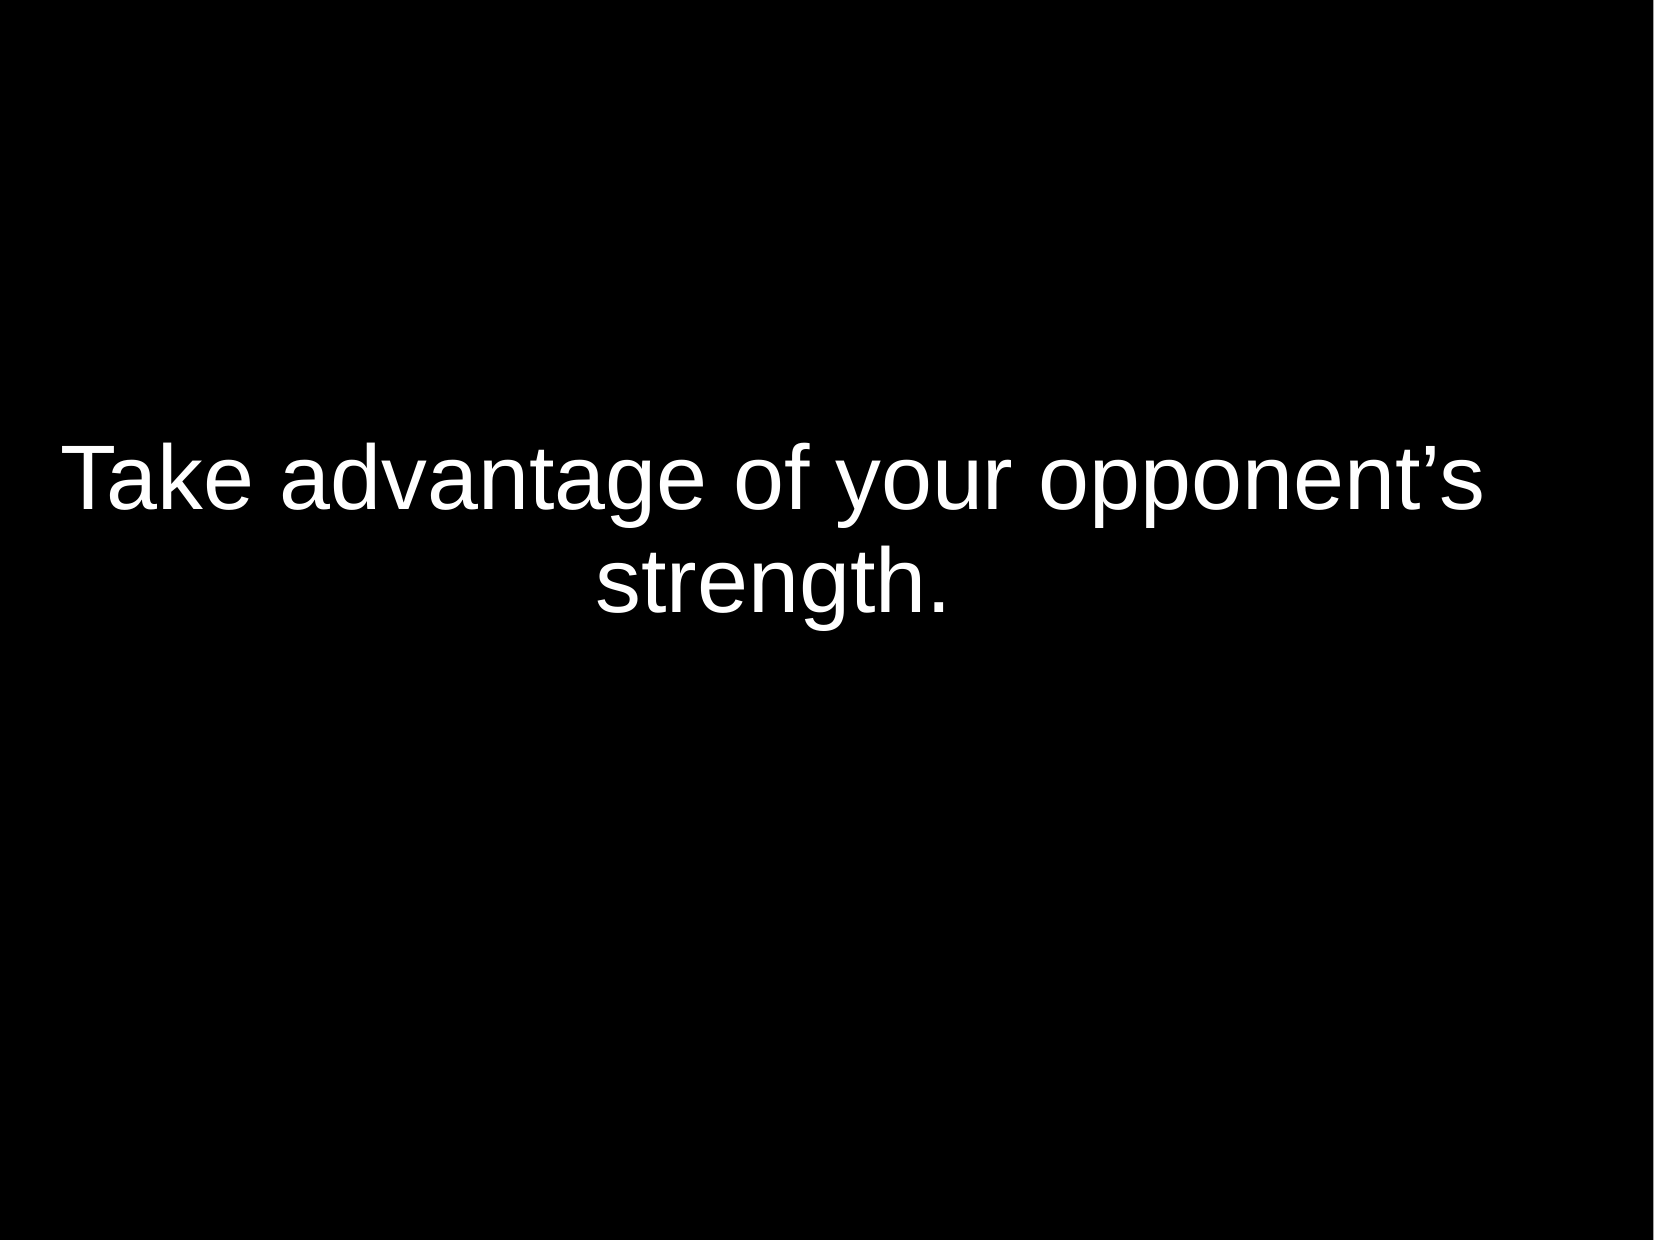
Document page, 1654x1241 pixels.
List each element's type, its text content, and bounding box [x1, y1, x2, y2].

subtitle Take advantage of your opponent’s strength. [30, 49, 1519, 1010]
